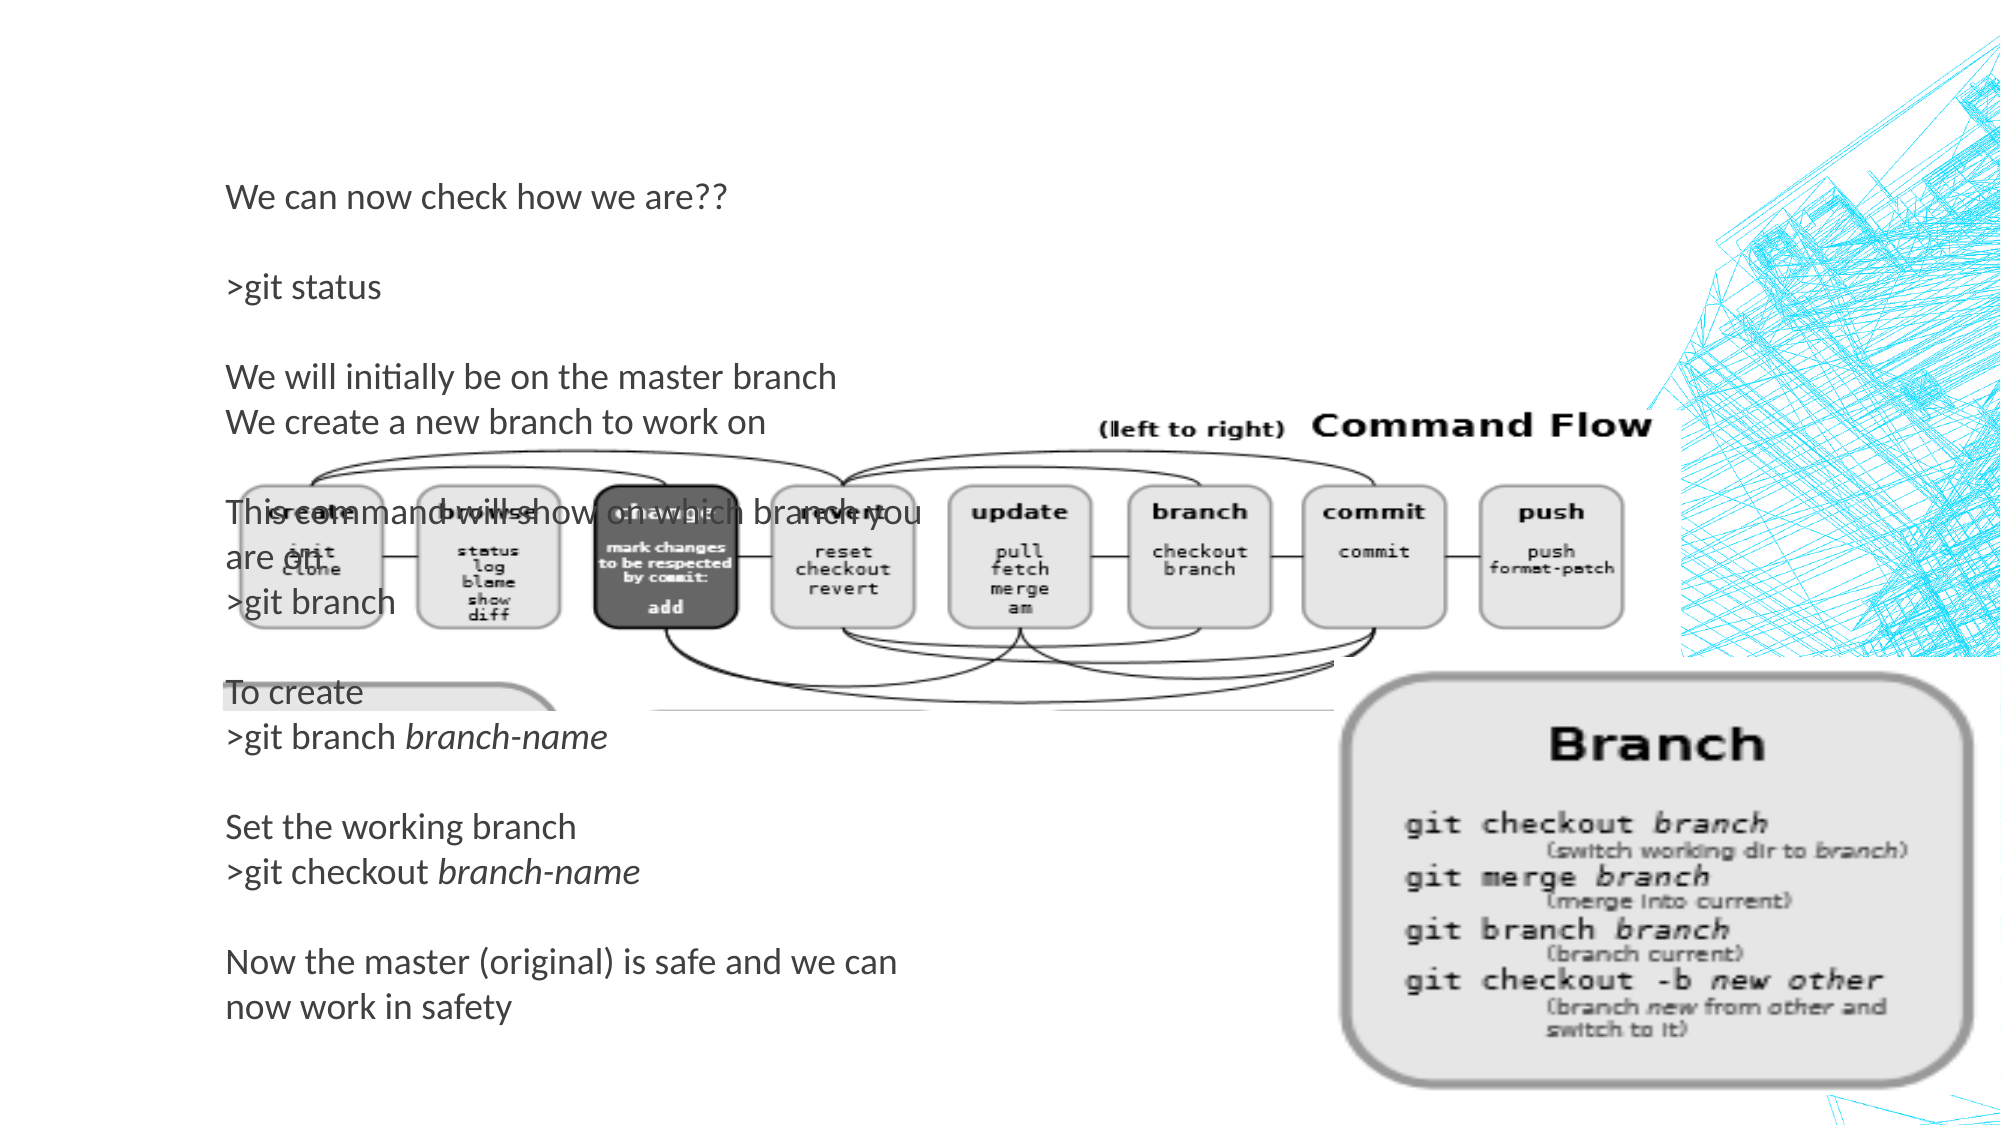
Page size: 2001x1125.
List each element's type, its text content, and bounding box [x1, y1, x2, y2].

picture [952, 410, 2000, 1095]
text_box We can now check how we are?? >git status We will initially be on the master branch We create a new branch to work on This command will show on which branch you are on >git branch To create >git branch branch-name Set the working branch >git checkout branch-name Now the master (original) is safe and we can now work in safety [210, 164, 952, 1044]
